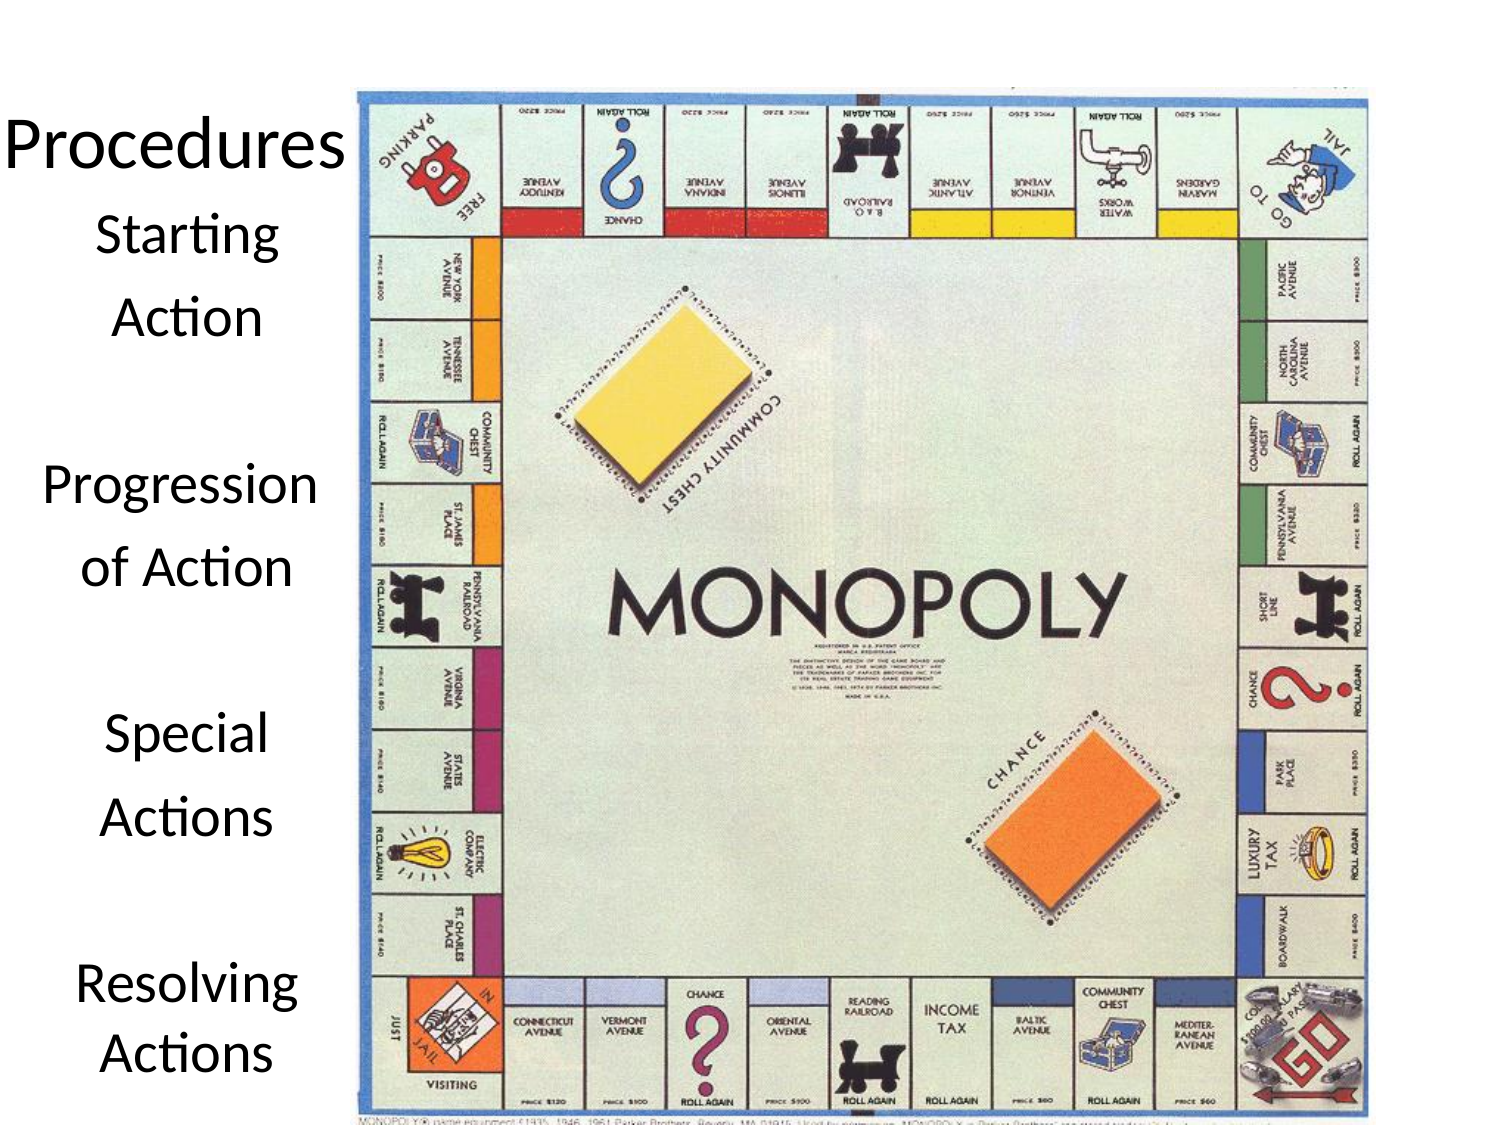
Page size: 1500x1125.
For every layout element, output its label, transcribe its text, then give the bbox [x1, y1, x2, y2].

picture [350, 87, 1376, 1125]
title Procedures [0, 45, 850, 187]
list Starting Action Progression of Action Special Actions Resolving Actions [0, 187, 350, 1125]
